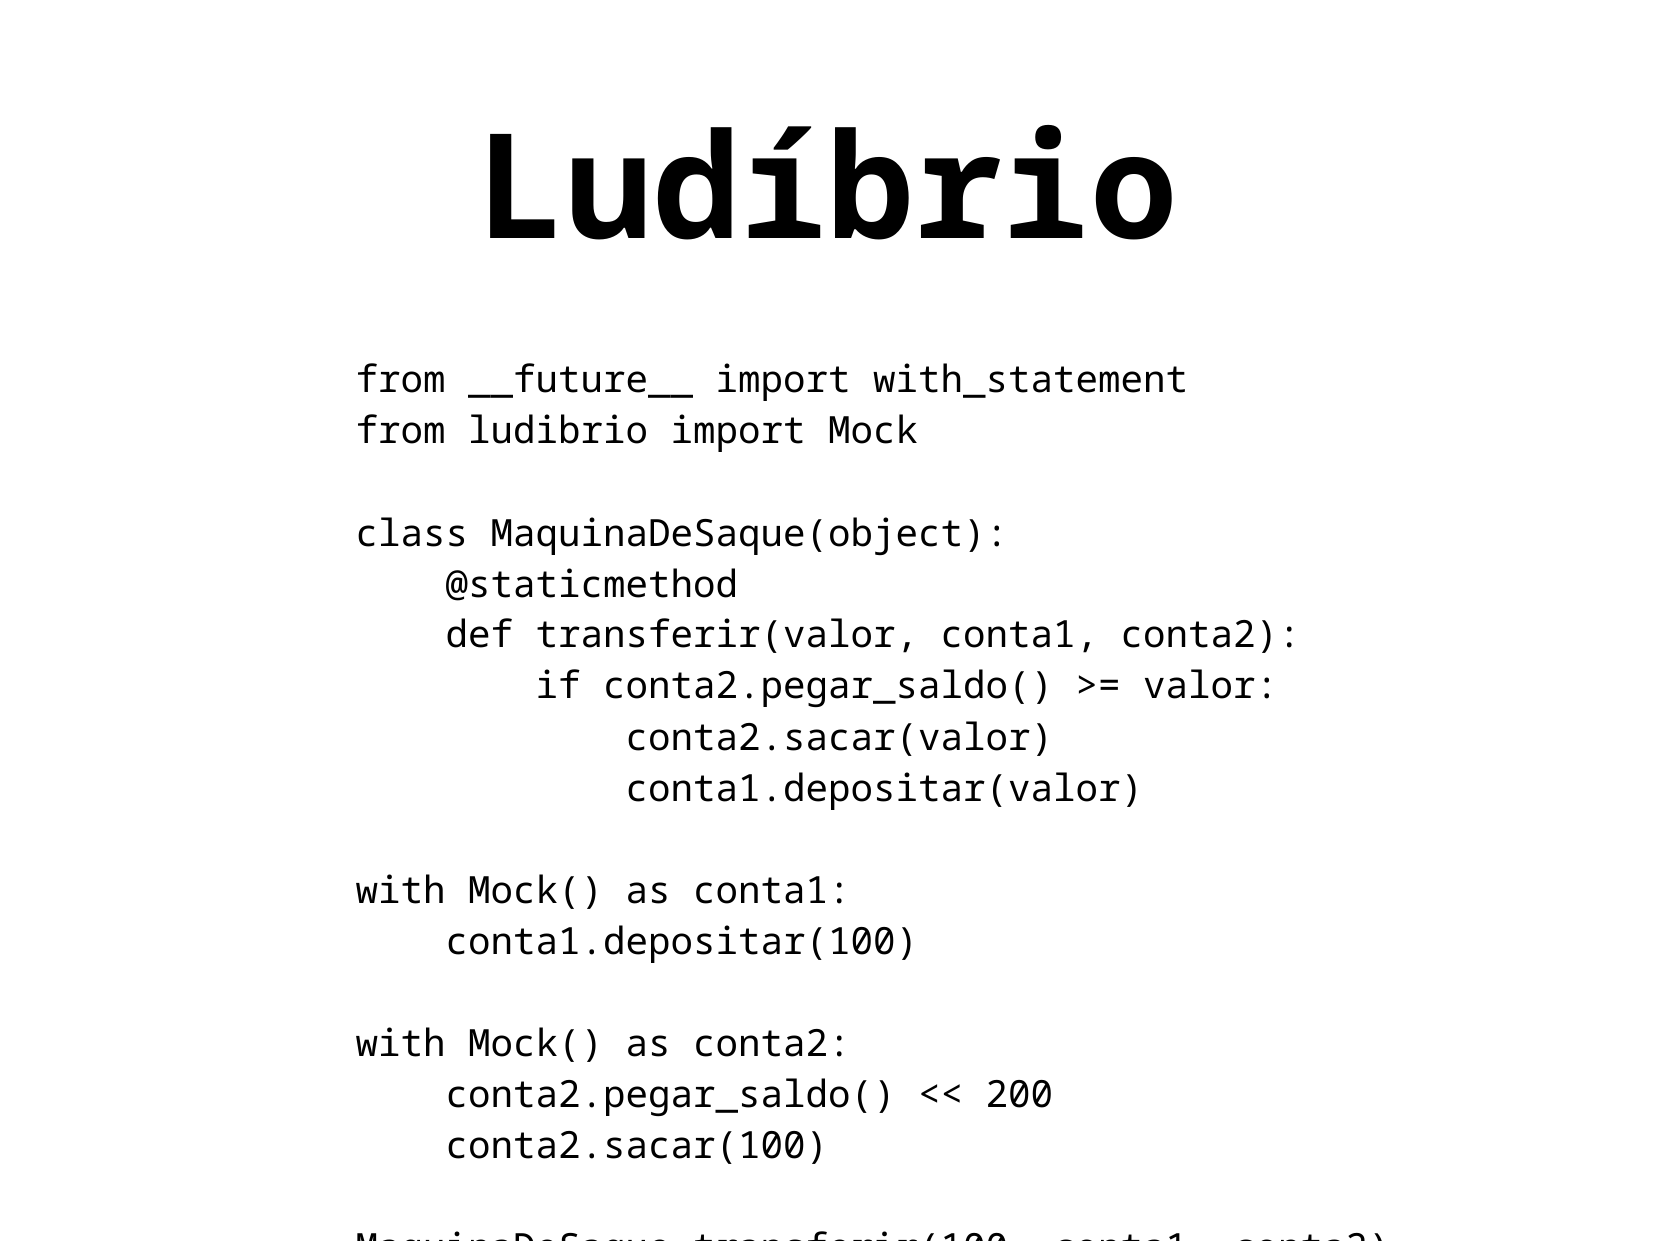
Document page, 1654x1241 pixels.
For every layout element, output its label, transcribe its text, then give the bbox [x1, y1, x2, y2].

text_box Ludíbrio [463, 75, 1213, 263]
text_box from __future__ import with_statement from ludibrio import Mock class MaquinaDeSaque(object): @staticmethod def transferir(valor, conta1, conta2): if conta2.pegar_saldo() >= valor: conta2.sacar(valor) conta1.depositar(valor) with Mock() as conta1: conta1.depositar(100) with Mock() as conta2: conta2.pegar_saldo() << 200 conta2.sacar(100) MaquinaDeSaque.transferir(100, conta1, conta2) [340, 345, 1653, 1145]
